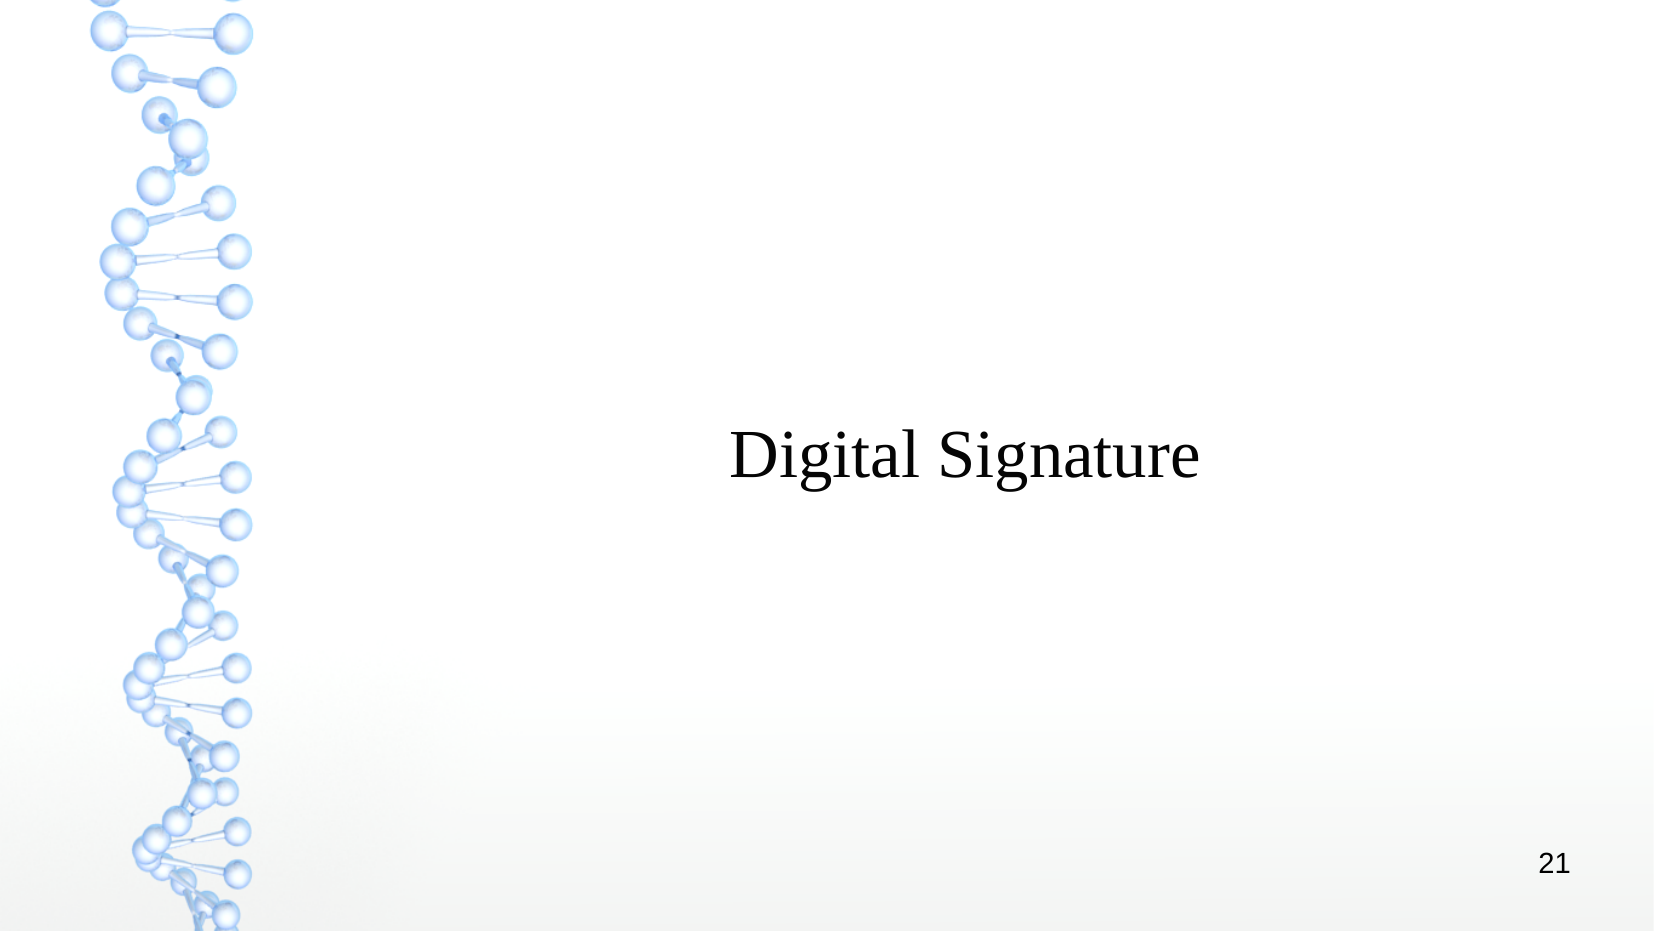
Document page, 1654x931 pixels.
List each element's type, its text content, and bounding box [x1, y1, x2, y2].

title Digital Signature [301, 377, 1630, 532]
picture [0, 0, 1654, 931]
